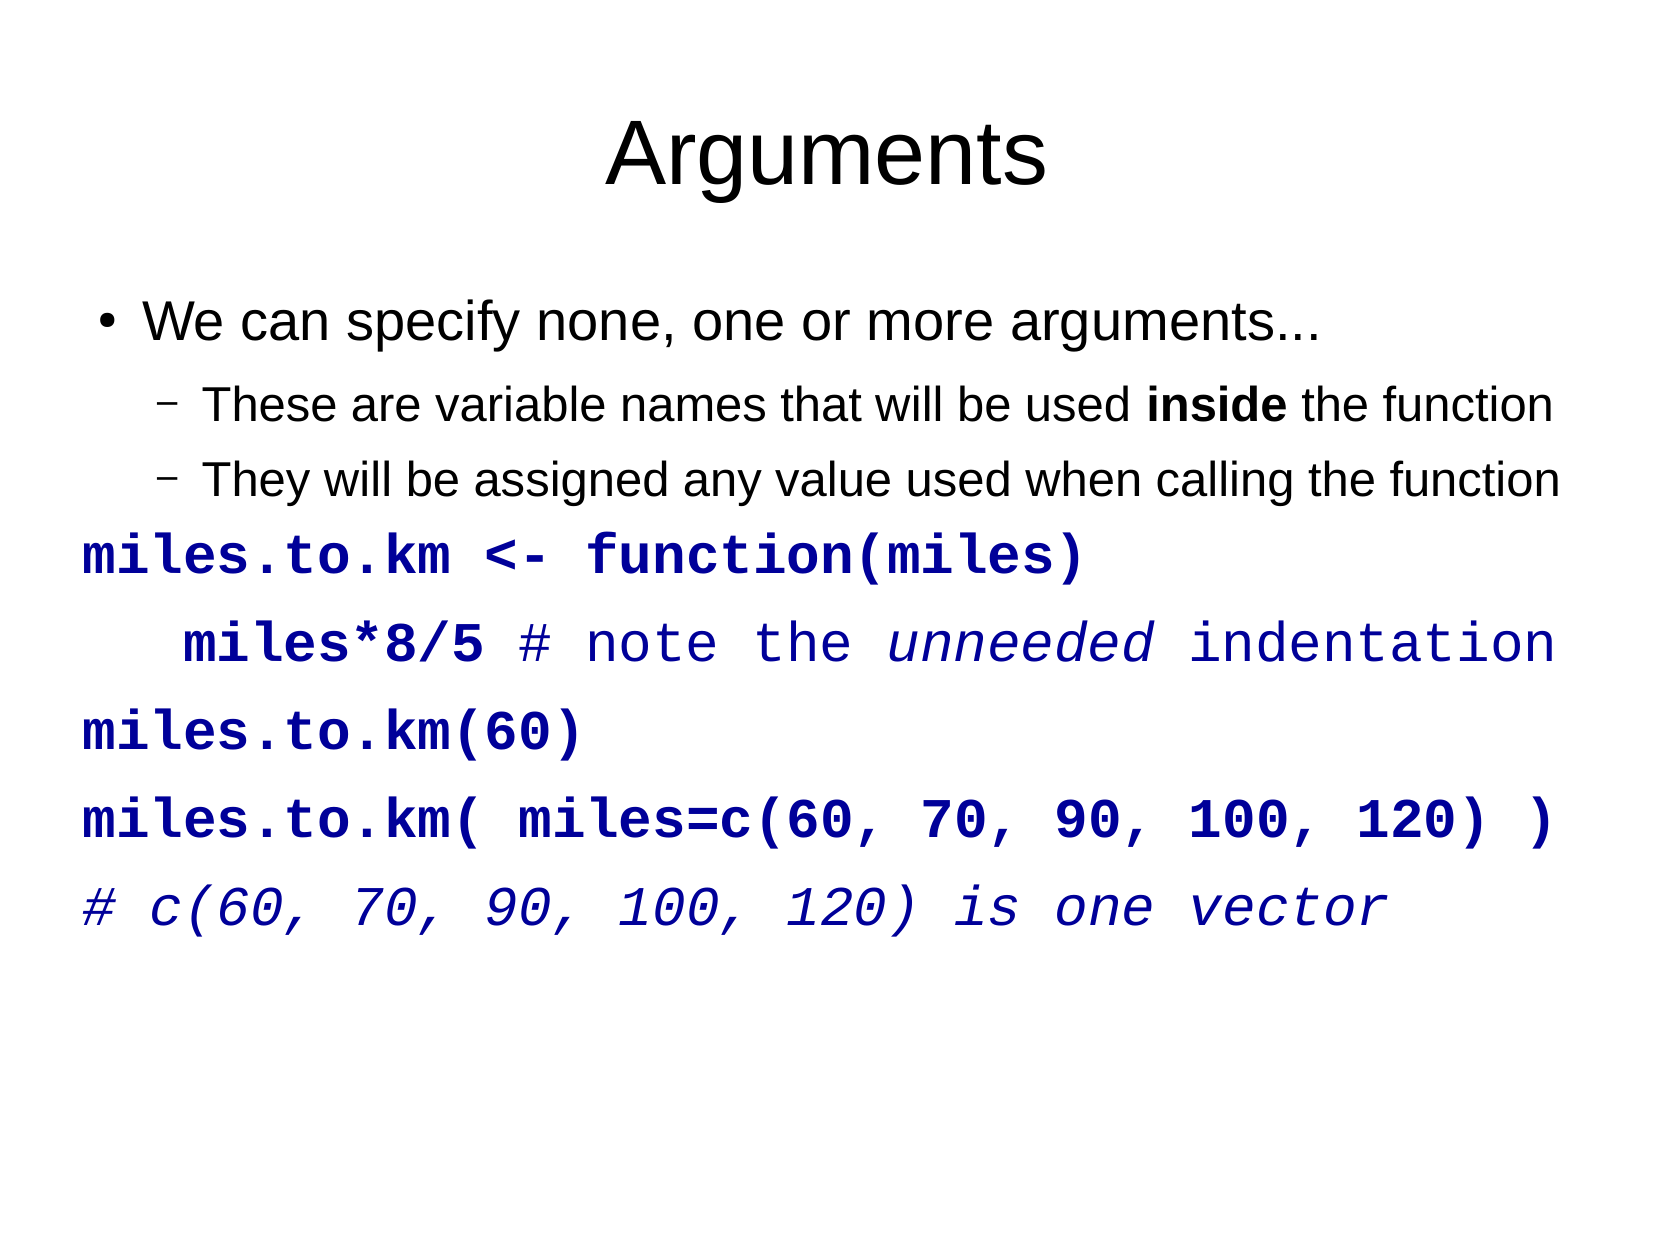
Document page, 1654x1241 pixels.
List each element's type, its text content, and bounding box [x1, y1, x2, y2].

list We can specify none, one or more arguments... These are variable names that will be used inside the function They will be assigned any value used when calling the function miles.to.km <- function(miles) miles*8/5 # note the unneeded indentation miles.to.km(60) miles.to.km( miles=c(60, 70, 90, 100, 120) ) # c(60, 70, 90, 100, 120) is one vector [82, 290, 1571, 1010]
title Arguments [82, 49, 1571, 257]
